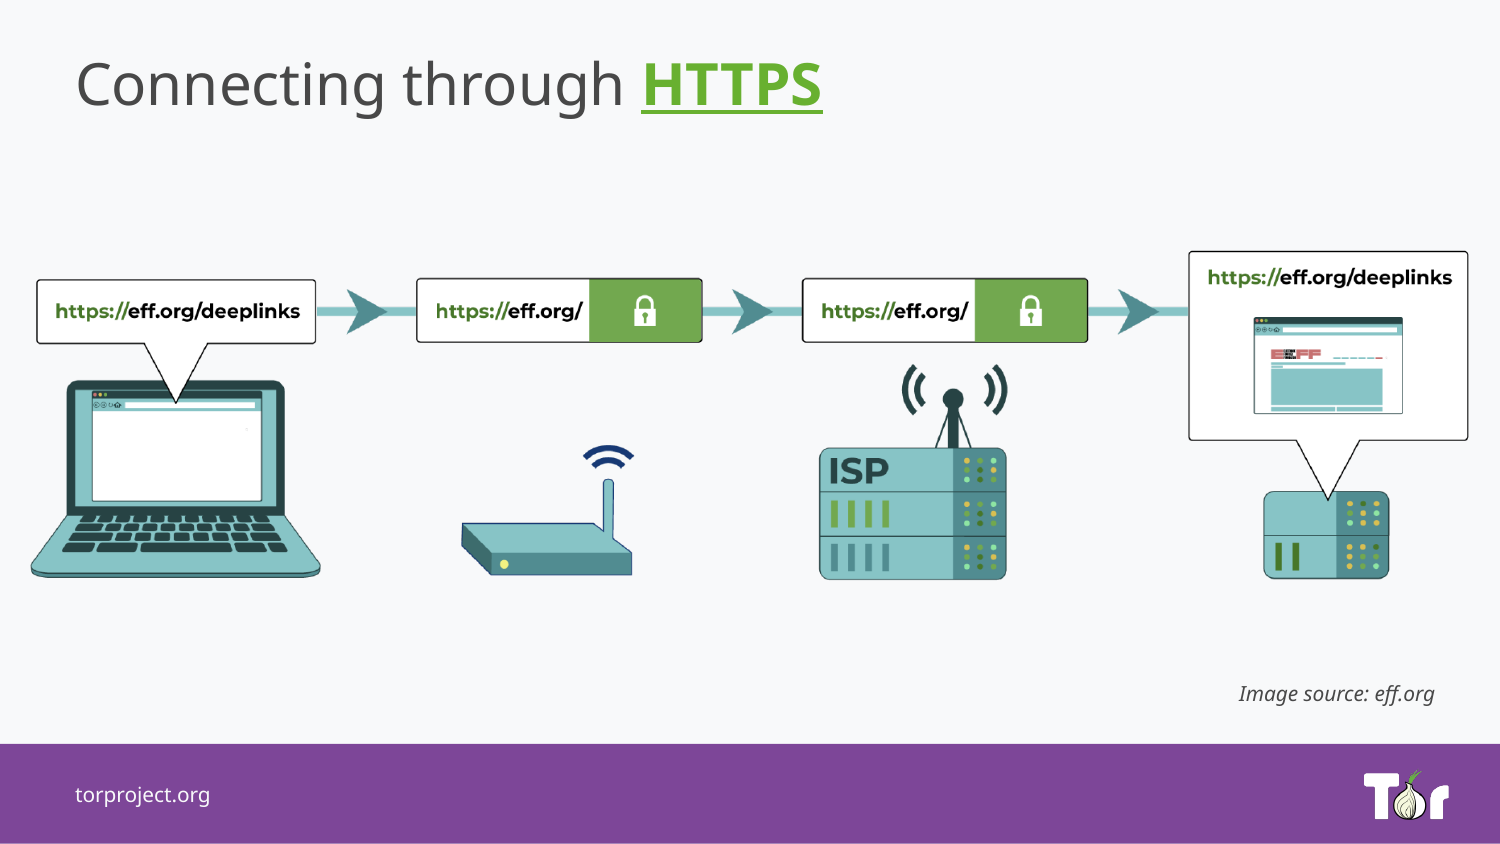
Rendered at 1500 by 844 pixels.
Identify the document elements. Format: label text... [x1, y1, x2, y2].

picture [1364, 768, 1449, 820]
title Connecting through HTTPS [75, 46, 1436, 141]
title Image source: eff.org [75, 680, 1436, 713]
picture [24, 0, 1475, 713]
